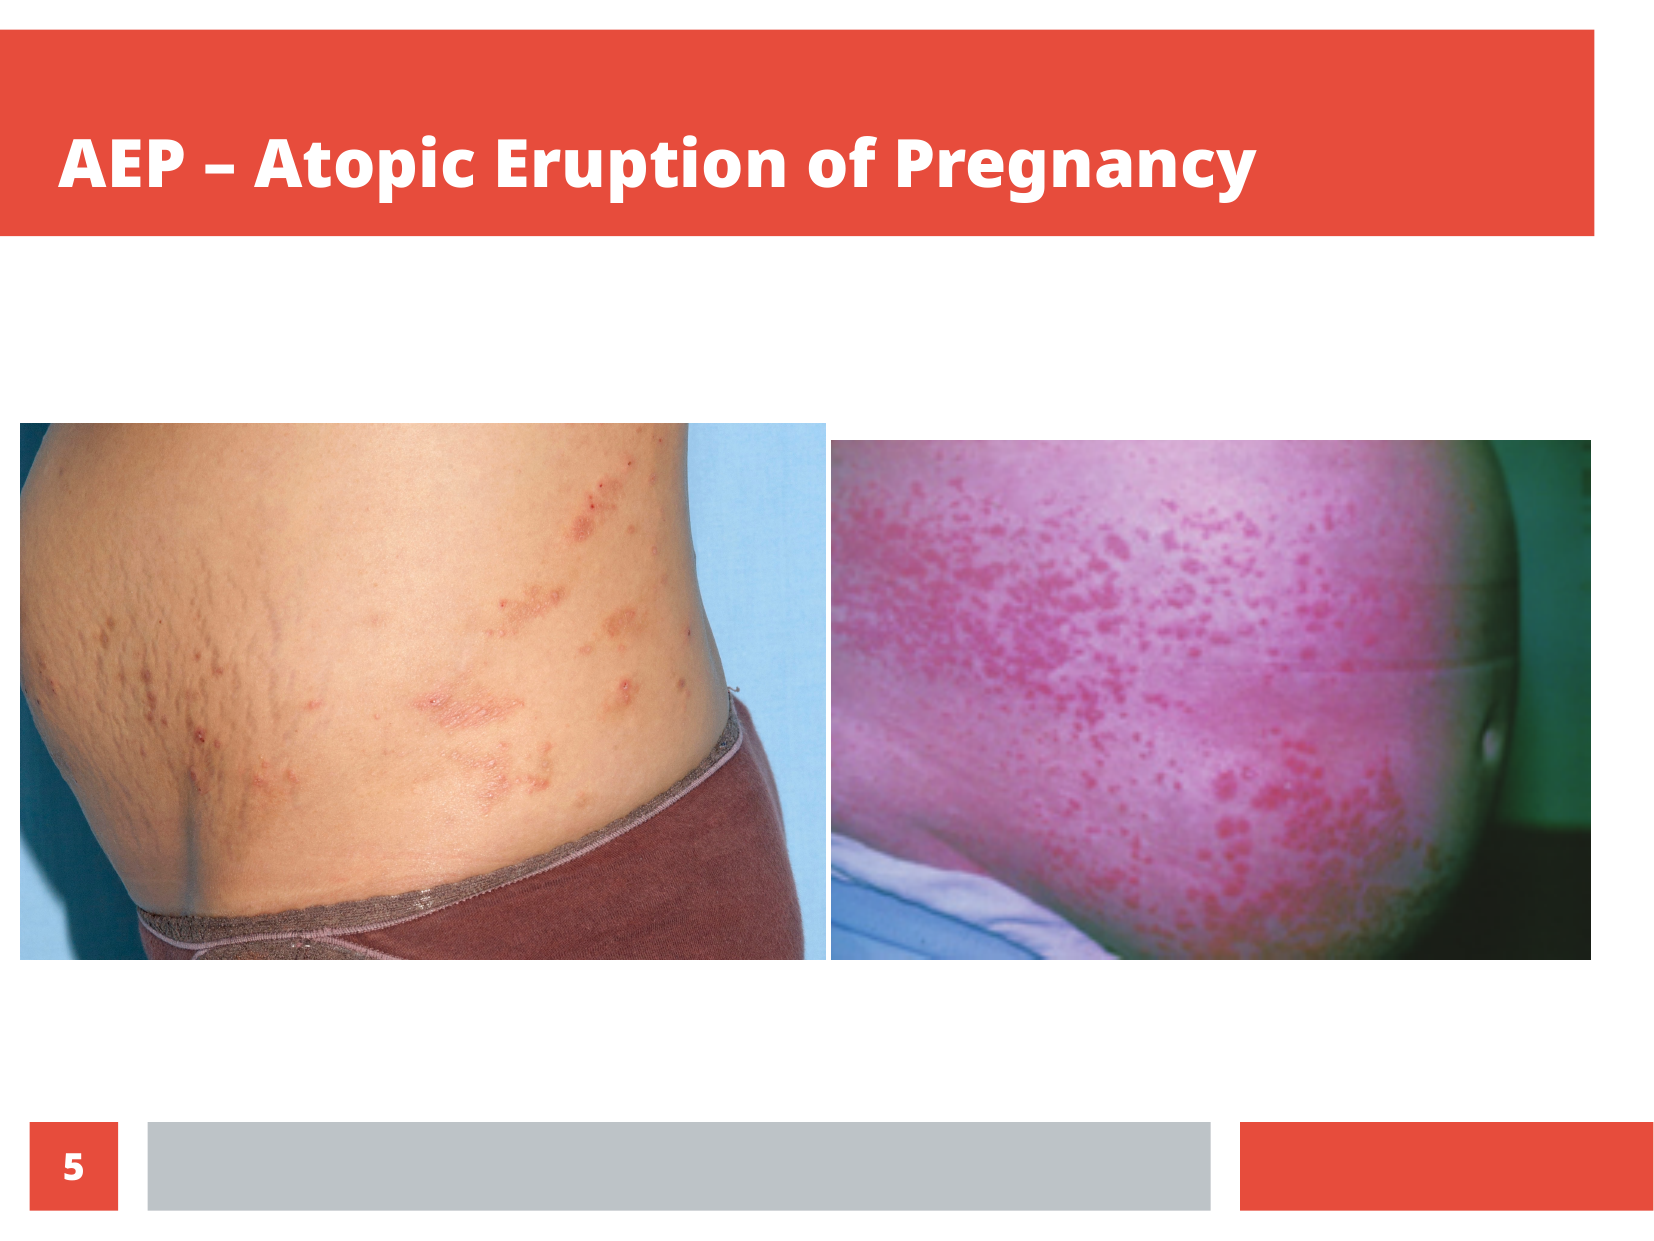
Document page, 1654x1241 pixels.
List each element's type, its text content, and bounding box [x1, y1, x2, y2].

title AEP – Atopic Eruption of Pregnancy [59, 59, 1595, 207]
picture [831, 440, 1591, 961]
picture [20, 423, 826, 961]
